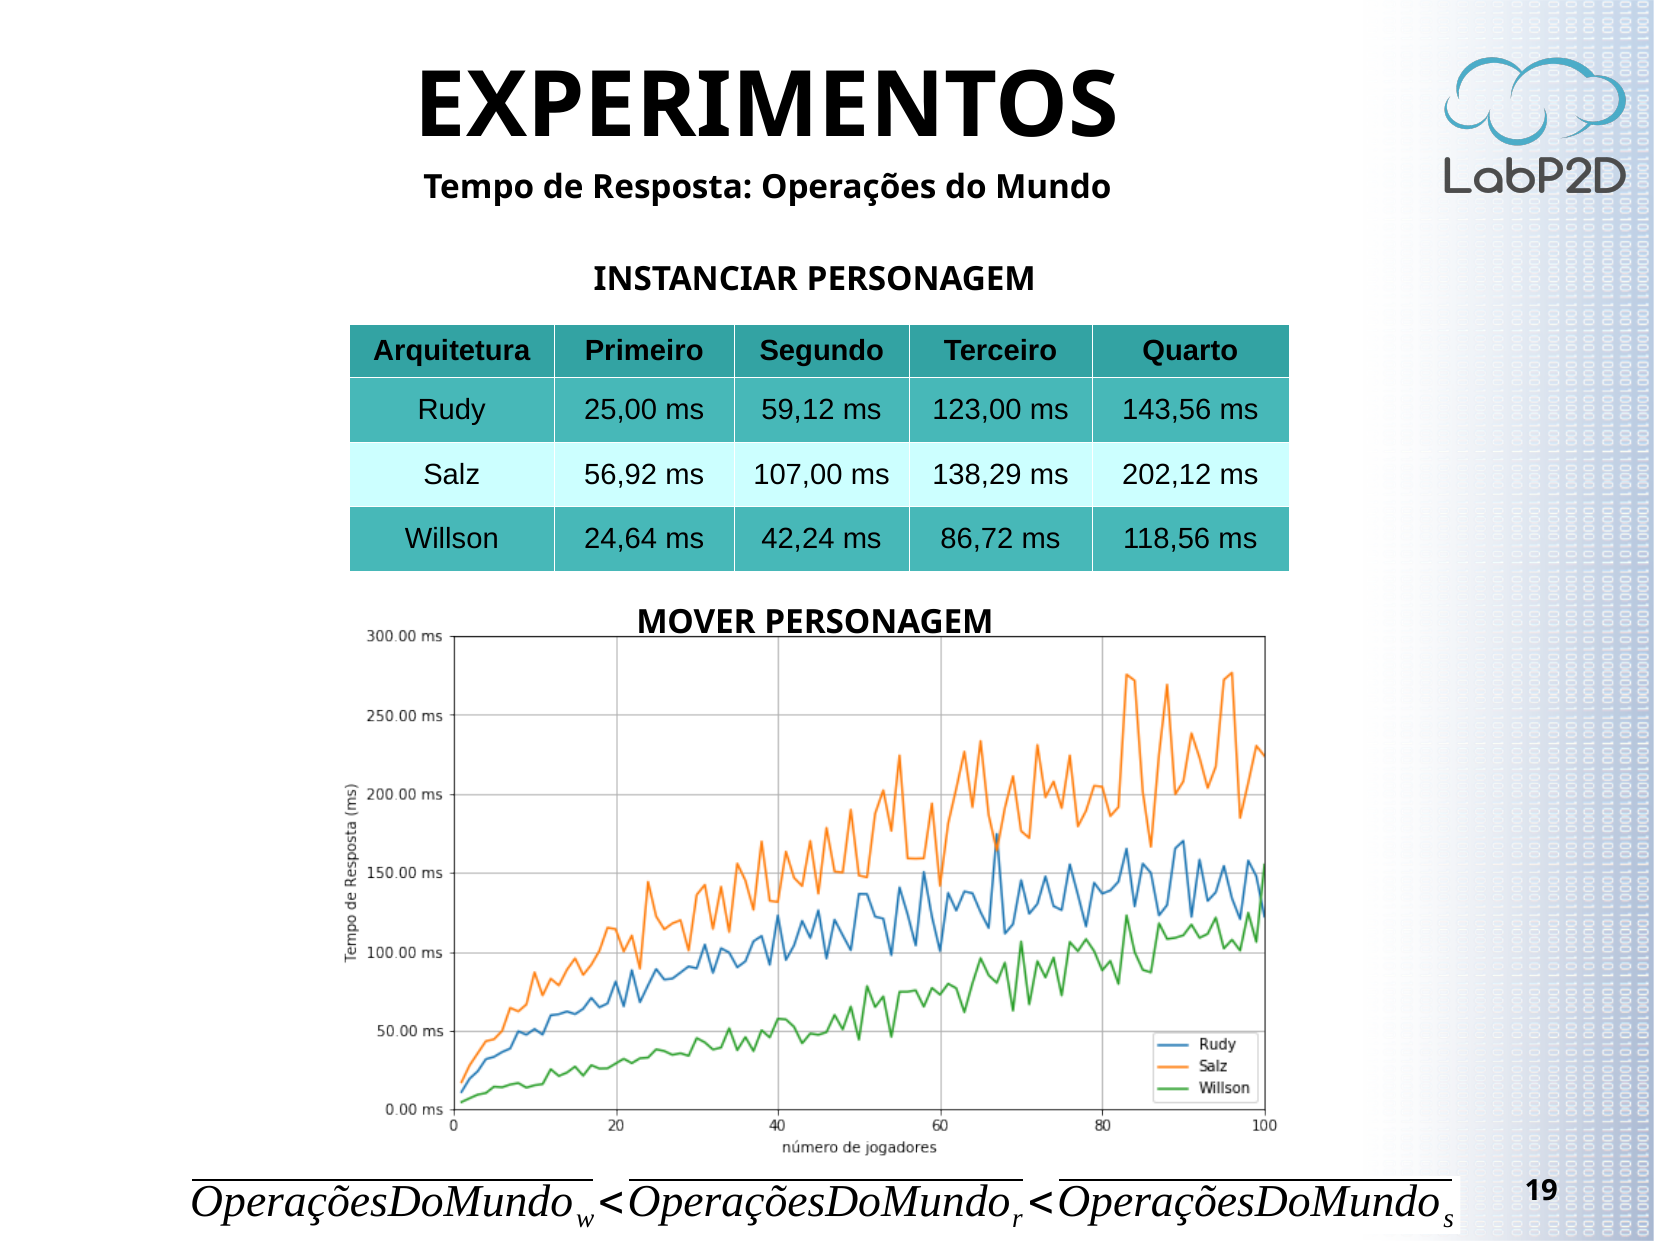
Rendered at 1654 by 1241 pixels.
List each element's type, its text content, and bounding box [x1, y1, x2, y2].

table_cell 138,29 ms [910, 443, 1092, 506]
table_cell 143,56 ms [1093, 378, 1289, 442]
table_cell 59,12 ms [735, 378, 909, 442]
table_header Arquitetura [350, 325, 554, 377]
table_header Segundo [735, 325, 909, 377]
table_cell 56,92 ms [555, 443, 734, 506]
table_cell 118,56 ms [1093, 507, 1289, 571]
table_cell 107,00 ms [735, 443, 909, 506]
chart [183, 1176, 1461, 1234]
table_cell 123,00 ms [910, 378, 1092, 442]
table_cell 202,12 ms [1093, 443, 1289, 506]
table_cell Salz [350, 443, 554, 506]
picture [336, 620, 1288, 1166]
table_cell 24,64 ms [555, 507, 734, 571]
table_cell Willson [350, 507, 554, 571]
table_cell 86,72 ms [910, 507, 1092, 571]
text_box MOVER PERSONAGEM [531, 590, 1099, 620]
table_cell 25,00 ms [555, 378, 734, 442]
picture [1360, 1, 1654, 1240]
table_cell Rudy [350, 378, 554, 442]
title EXPERIMENTOS Tempo de Resposta: Operações do Mundo [82, 19, 1453, 227]
text_box INSTANCIAR PERSONAGEM [531, 248, 1099, 302]
table_cell 42,24 ms [735, 507, 909, 571]
table_header Primeiro [555, 325, 734, 377]
table_header Terceiro [910, 325, 1092, 377]
table_header Quarto [1093, 325, 1289, 377]
